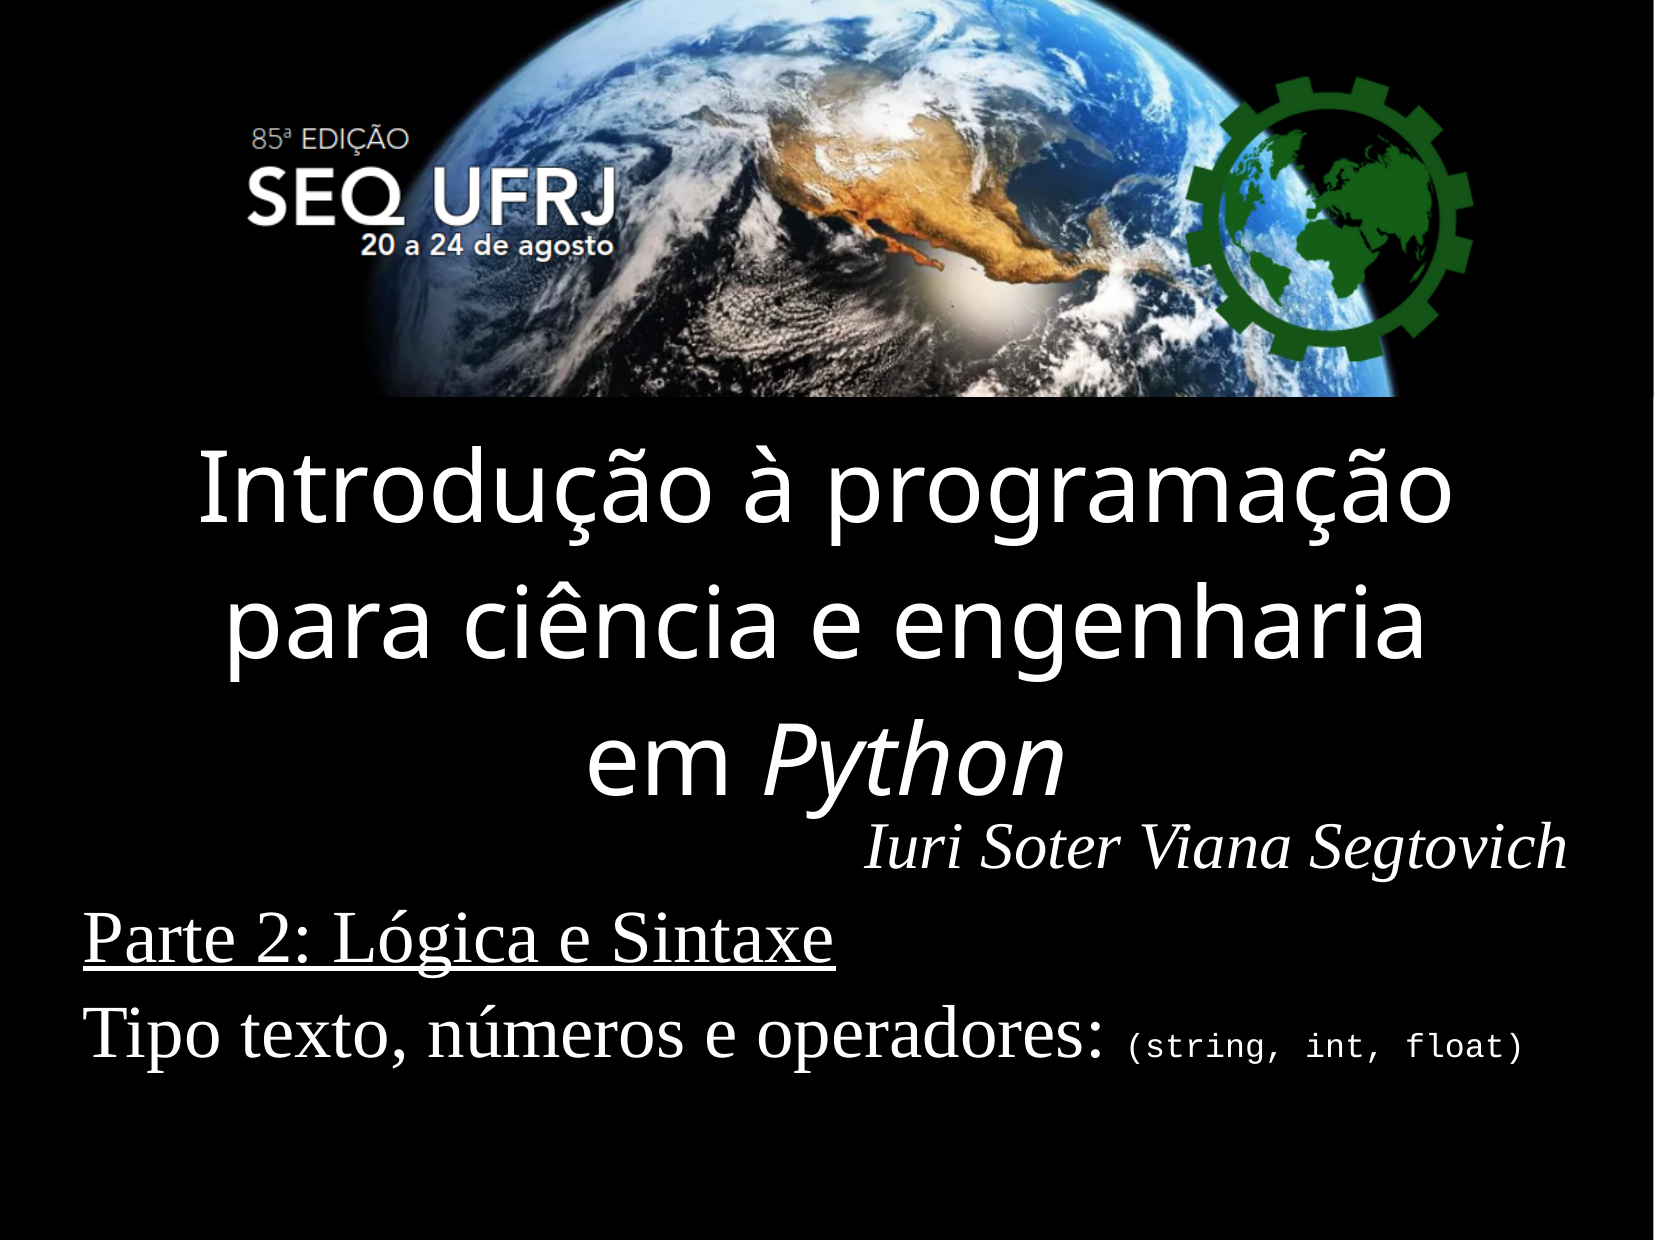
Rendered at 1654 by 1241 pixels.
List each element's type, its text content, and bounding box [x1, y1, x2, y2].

list Iuri Soter Viana Segtovich Parte 2: Lógica e Sintaxe Tipo texto, números e operadores: (string, int, float) [82, 809, 1571, 1241]
title Introdução à programação para ciência e engenharia em Python [82, 445, 1571, 795]
picture [0, 0, 1654, 397]
